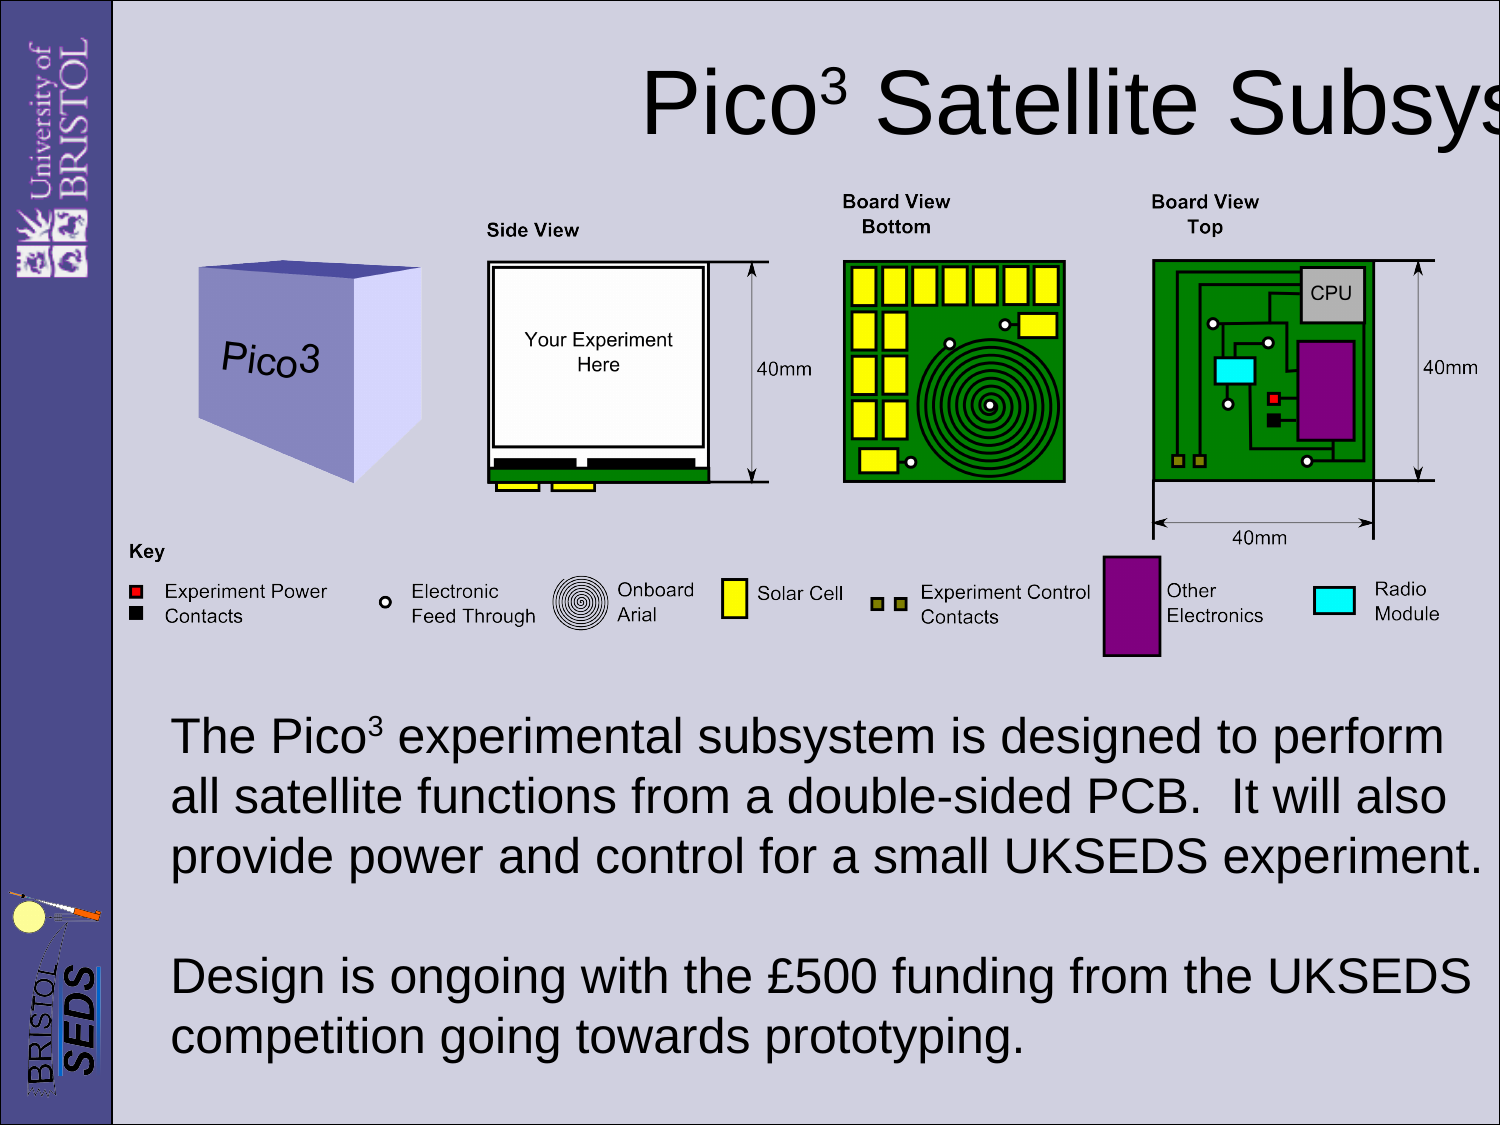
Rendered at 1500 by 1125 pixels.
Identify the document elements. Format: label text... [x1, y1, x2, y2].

picture [5, 888, 103, 1099]
text_box Pico3 Satellite Subsystem [626, 35, 981, 191]
text_box The Pico3 experimental subsystem is designed to perform all satellite functions from a double-sided PCB. It will also provide power and control for a small UKSEDS experiment. Design is ongoing with the £500 funding from the UKSEDS competition going towards prototyping. [141, 695, 1471, 1125]
picture [0, 0, 113, 315]
picture [129, 194, 1477, 657]
